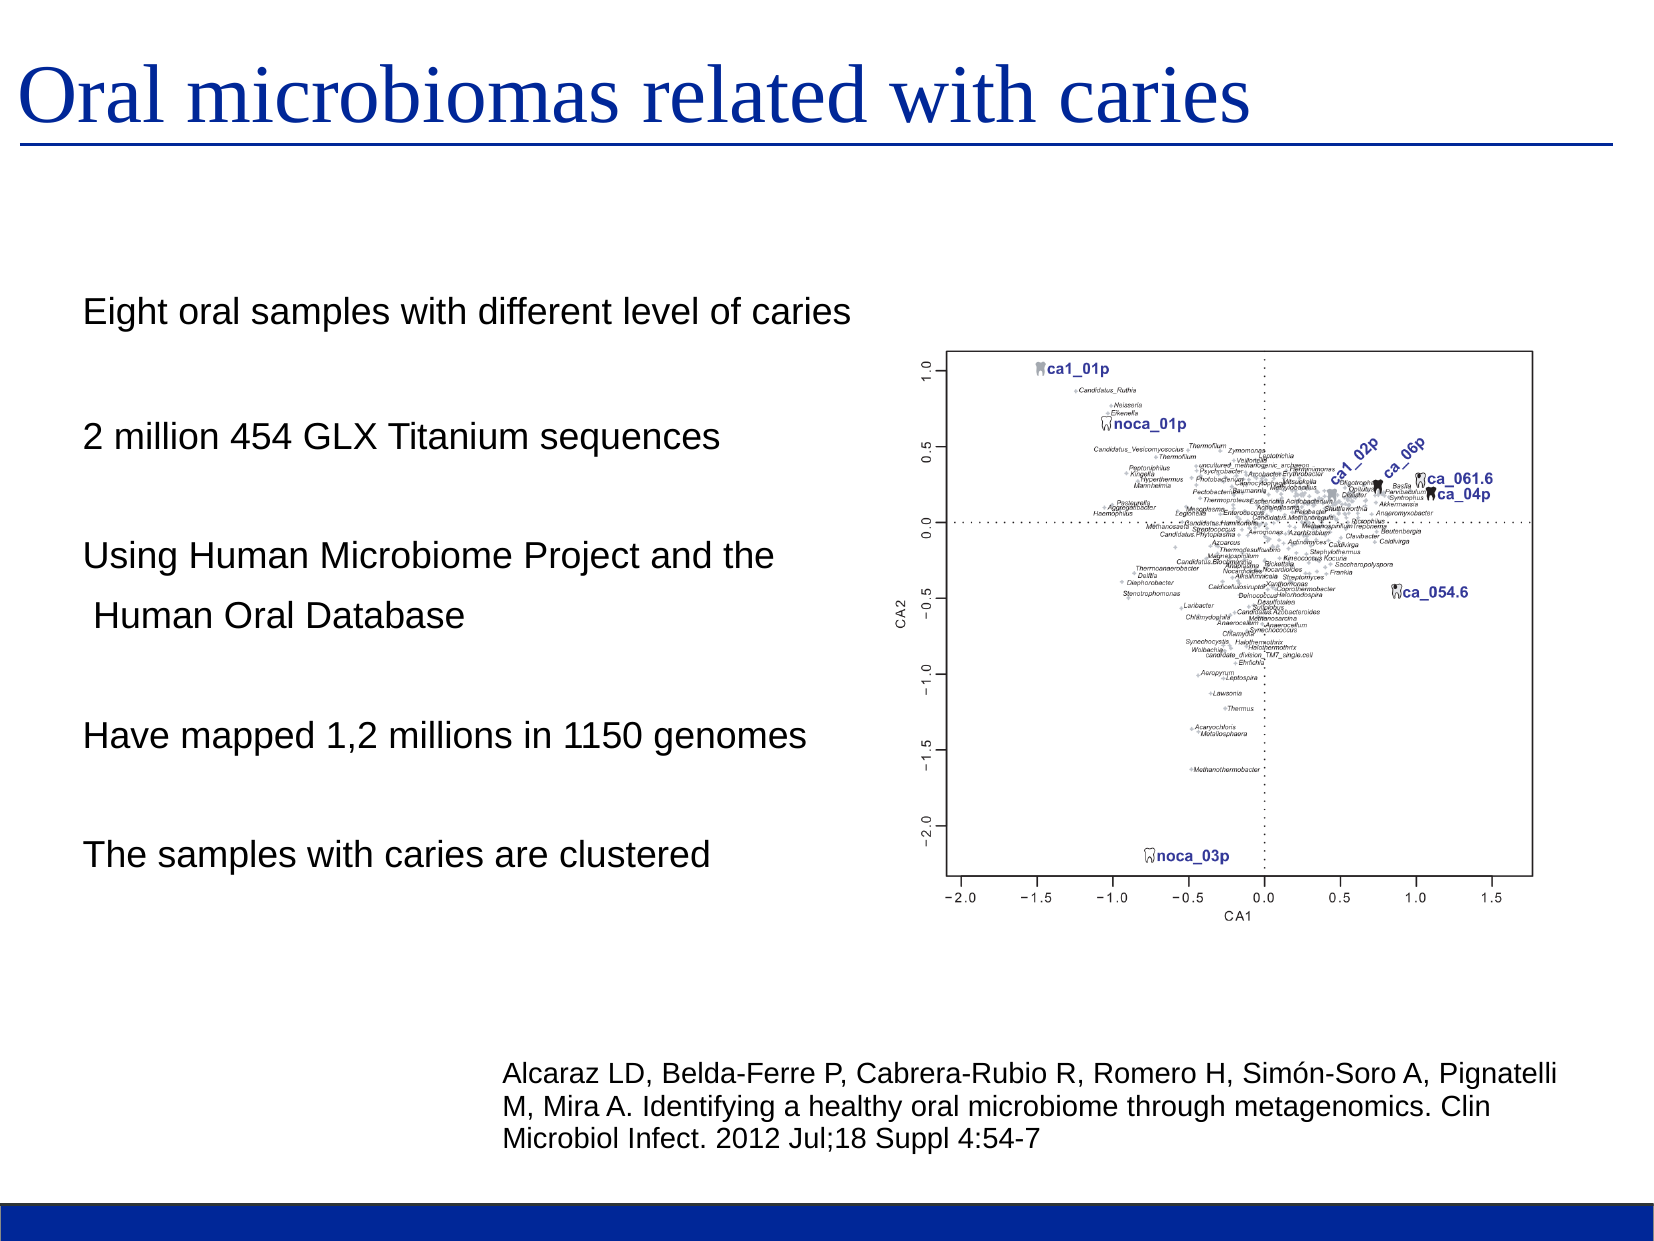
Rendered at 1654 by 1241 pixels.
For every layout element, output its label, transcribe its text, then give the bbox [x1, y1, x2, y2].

title Oral microbiomas related with caries [17, 0, 1589, 198]
text_box Alcaraz LD, Belda-Ferre P, Cabrera-Rubio R, Romero H, Simón-Soro A, Pignatelli M, Mira A. Identifying a healthy oral microbiome through metagenomics. Clin Microbiol Infect. 2012 Jul;18 Suppl 4:54-7 [487, 1049, 1576, 1163]
list Eight oral samples with different level of caries 2 million 454 GLX Titanium sequences Using Human Microbiome Project and the Human Oral Database Have mapped 1,2 millions in 1150 genomes The samples with caries are clustered [82, 290, 1571, 1109]
picture [866, 337, 1576, 931]
